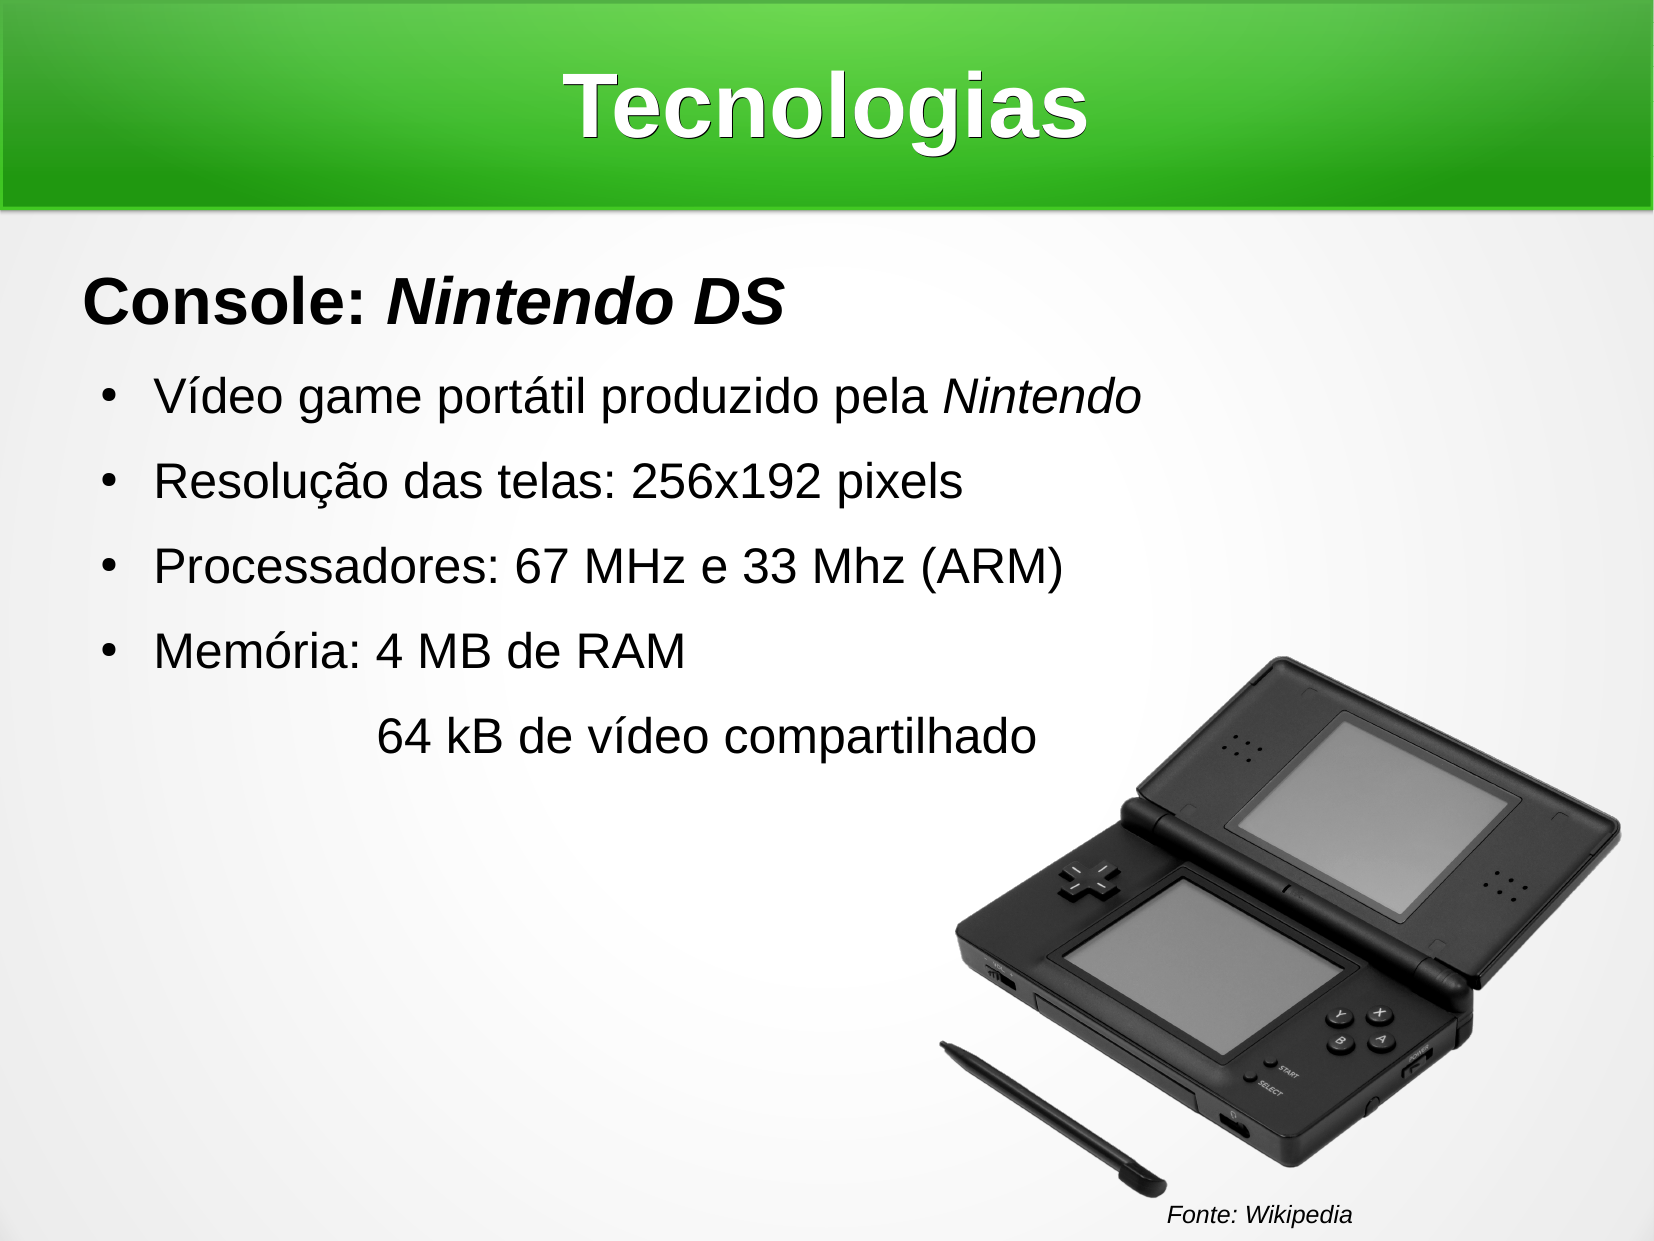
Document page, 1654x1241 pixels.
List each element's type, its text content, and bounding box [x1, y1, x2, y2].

text_box Fonte: Wikipedia [1152, 1193, 1370, 1241]
title Tecnologias [82, 35, 1571, 178]
list Console: Nintendo DS Vídeo game portátil produzido pela Nintendo Resolução das telas: 256x192 pixels Processadores: 67 MHz e 33 Mhz (ARM) Memória: 4 MB de RAM 64 kB de vídeo compartilhado [82, 263, 1571, 984]
picture [902, 644, 1636, 1199]
